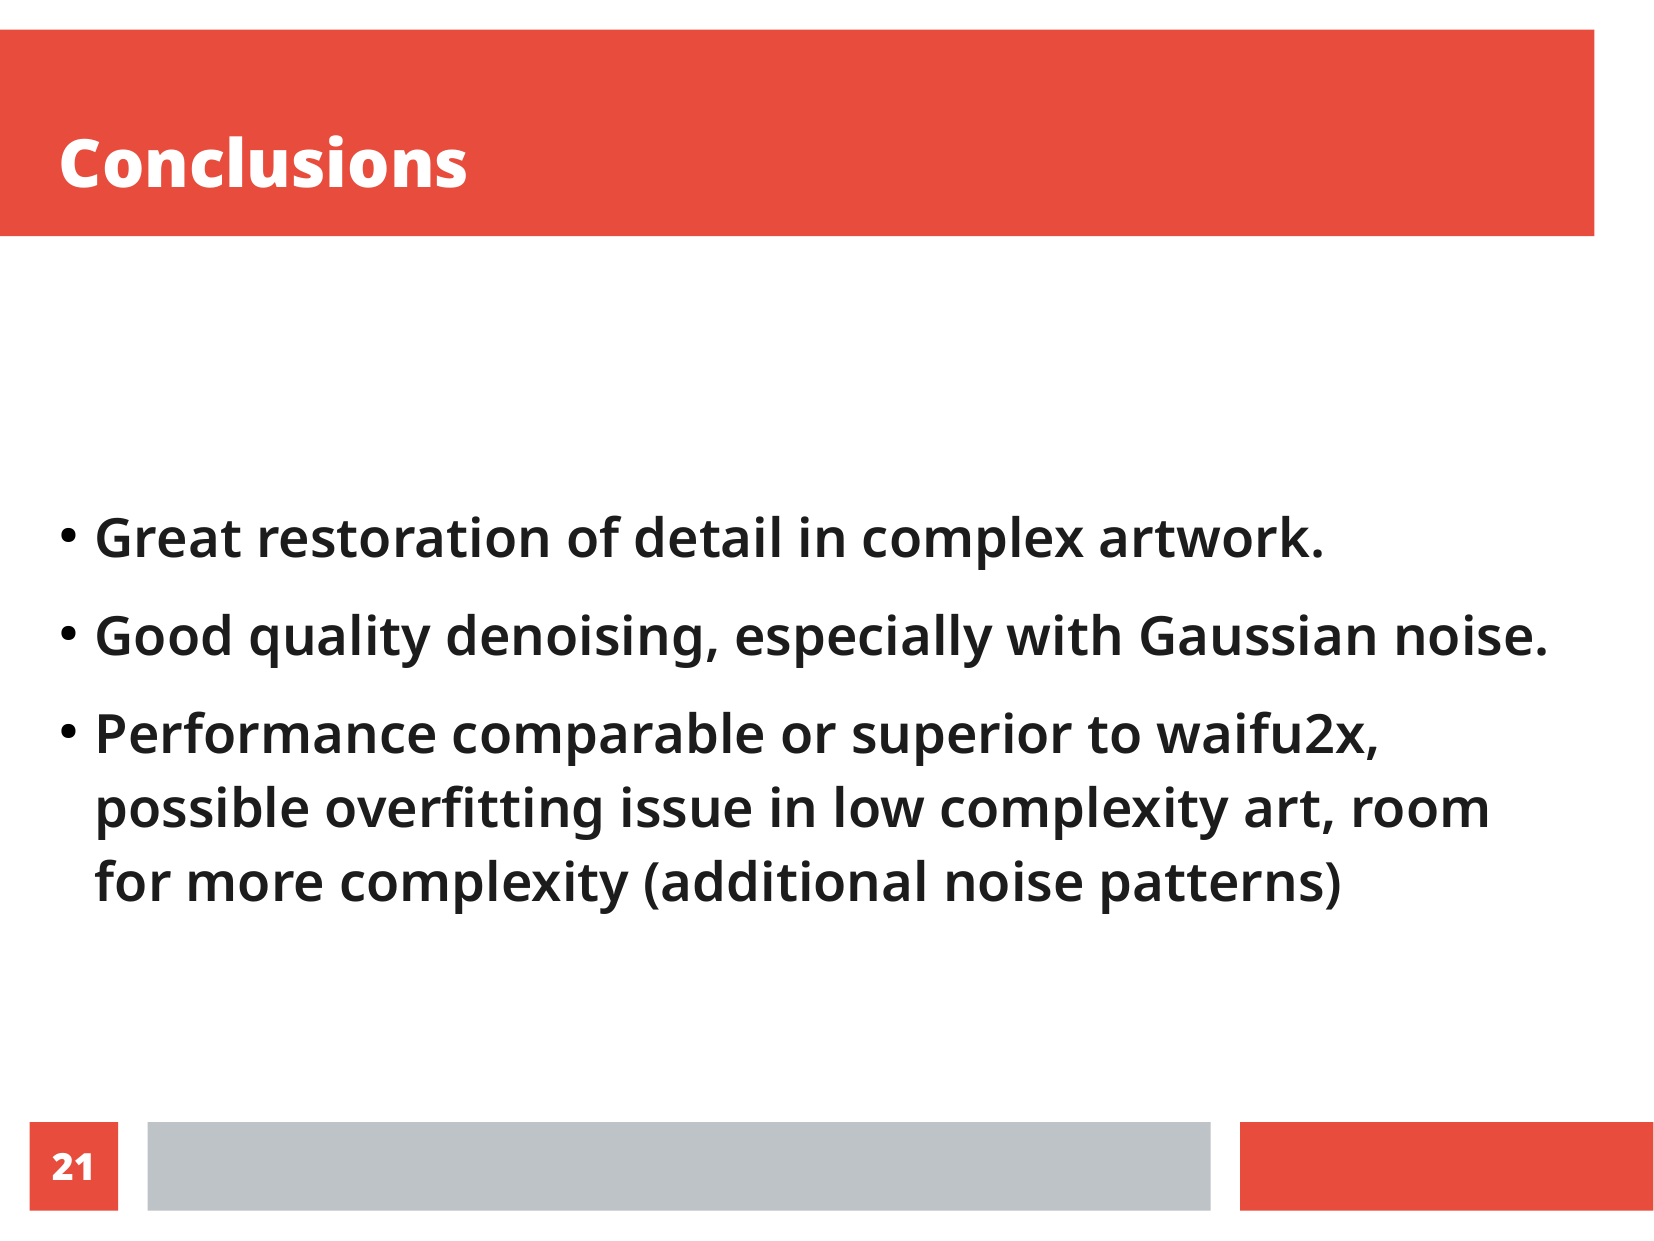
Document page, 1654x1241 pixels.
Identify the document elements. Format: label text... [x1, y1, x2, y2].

list Great restoration of detail in complex artwork. Good quality denoising, especially with Gaussian noise. Performance comparable or superior to waifu2x, possible overfitting issue in low complexity art, room for more complexity (additional noise patterns) [59, 324, 1565, 1093]
title Conclusions [59, 59, 1595, 207]
